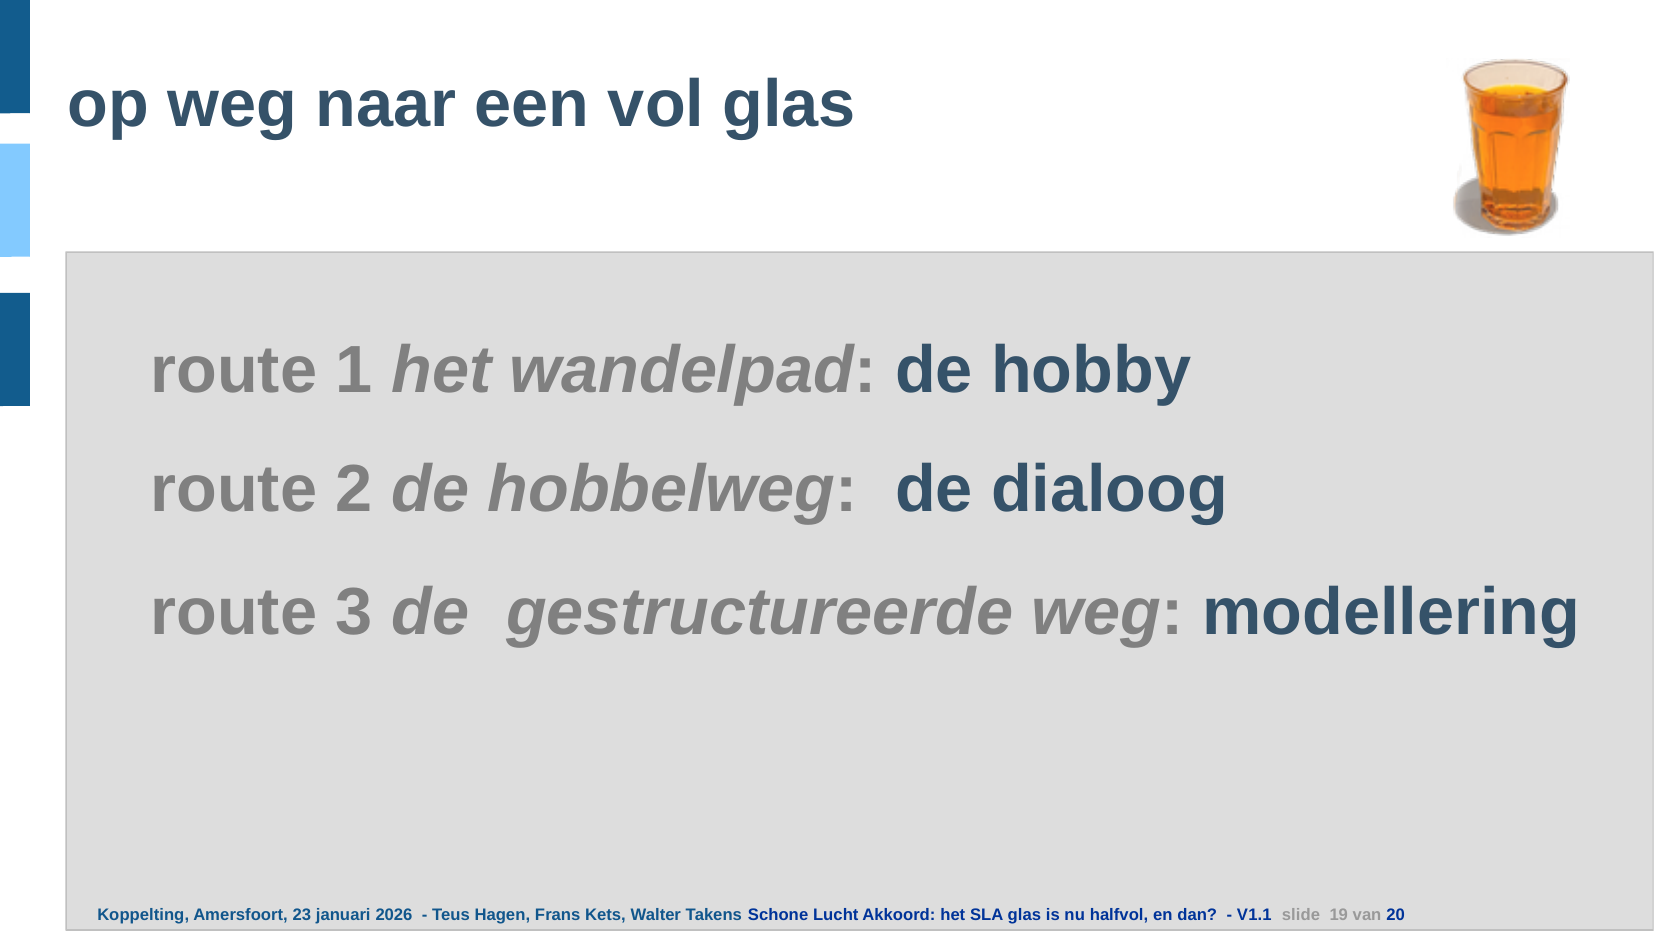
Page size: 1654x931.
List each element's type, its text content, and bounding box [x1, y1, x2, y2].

text_box route 1 het wandelpad: de hobby [135, 324, 1418, 415]
list [92, 236, 1565, 917]
text_box route 3 de gestructureerde weg: modellering [135, 566, 1654, 680]
text_box route 2 de hobbelweg: de dialoog [135, 443, 1329, 538]
picture [1446, 58, 1570, 238]
text_box op weg naar een vol glas [53, 59, 910, 149]
